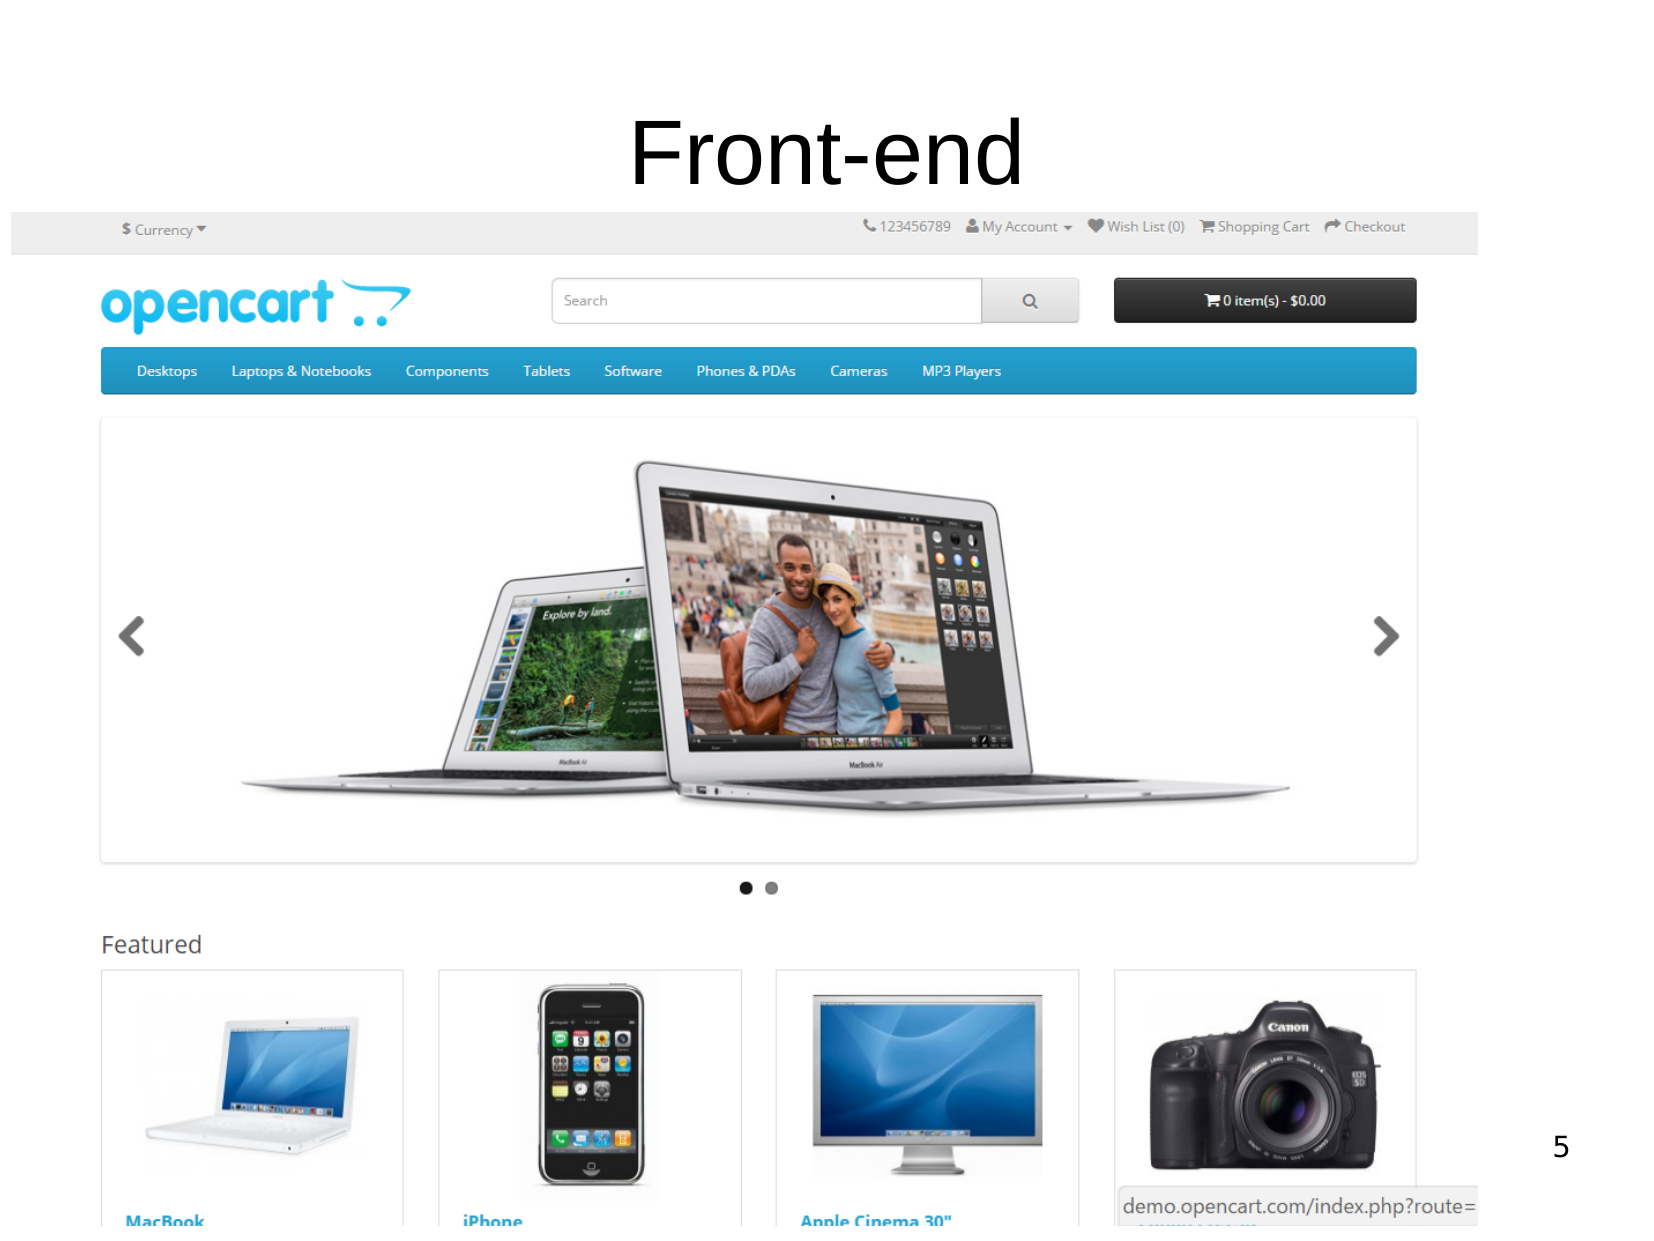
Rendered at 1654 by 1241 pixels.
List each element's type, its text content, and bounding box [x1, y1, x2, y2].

title Front-end [82, 49, 1571, 257]
picture [11, 212, 1478, 1226]
